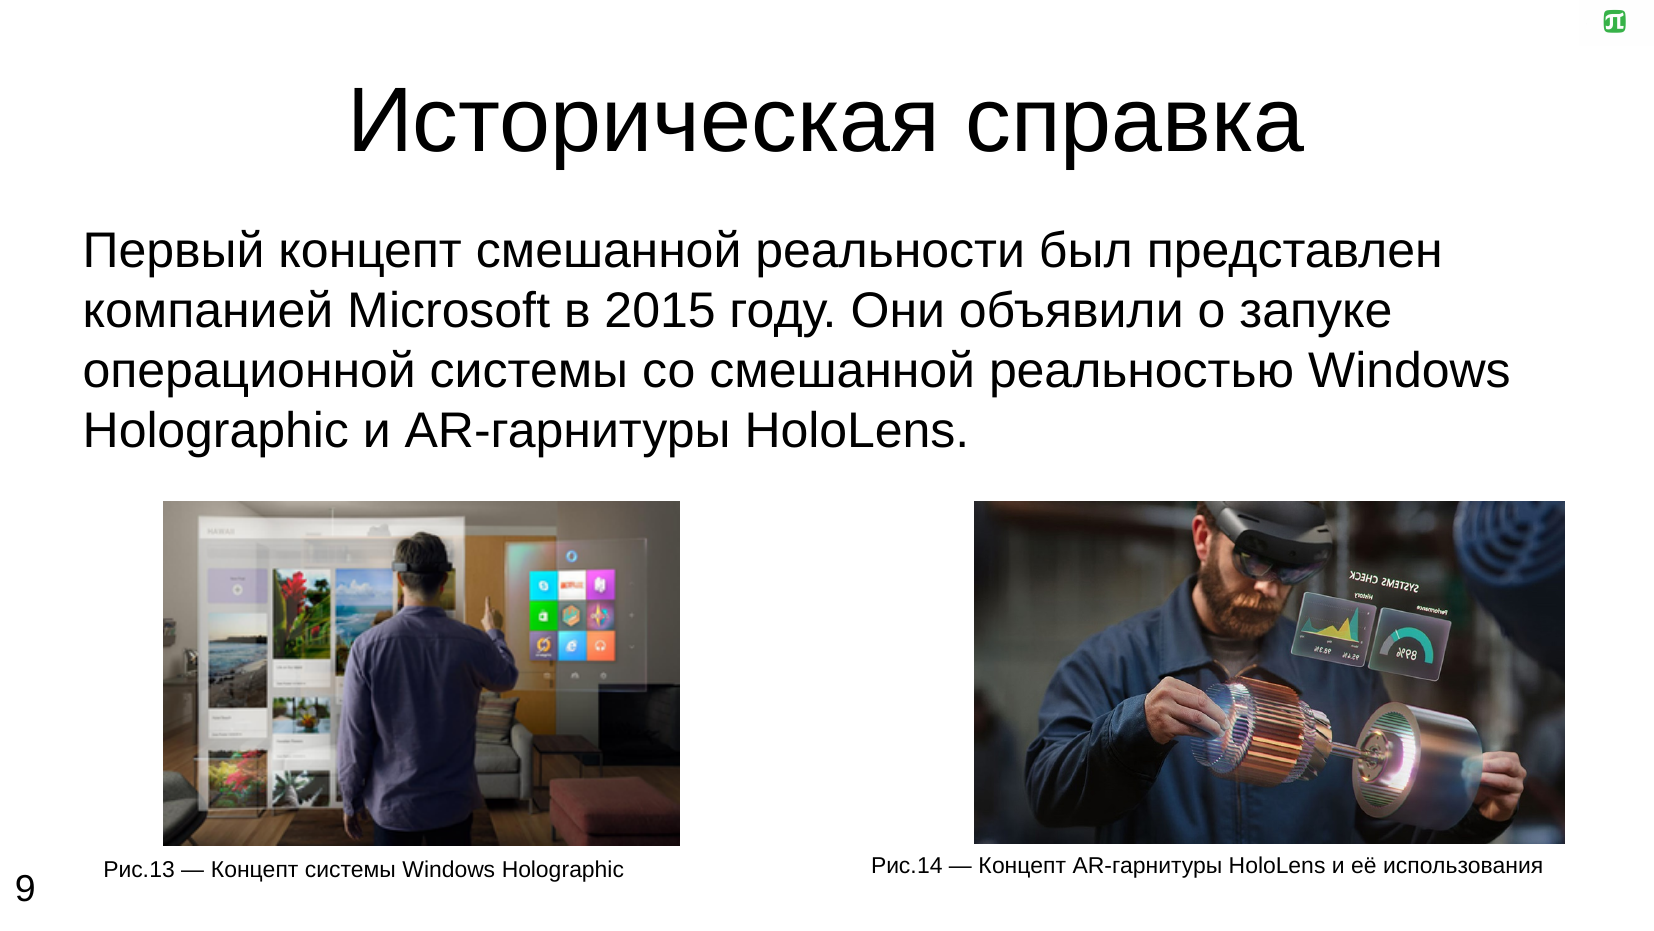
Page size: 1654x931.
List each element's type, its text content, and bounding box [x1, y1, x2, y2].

picture [163, 501, 680, 846]
text_box [0, 860, 562, 931]
picture [974, 501, 1565, 844]
list Первый концепт смешанной реальности был представлен компанией Microsoft в 2015 году. Они объявили о запуке операционной системы со смешанной реальностью Windows Holographic и AR-гарнитуры HoloLens. [82, 217, 1571, 758]
text_box Рис.14 — Концепт AR-гарнитуры HoloLens и её использования [856, 845, 1654, 912]
picture [1579, 0, 1654, 46]
text_box Рис.13 — Концепт системы Windows Holographic [88, 849, 768, 916]
title Историческая справка [82, 37, 1571, 193]
